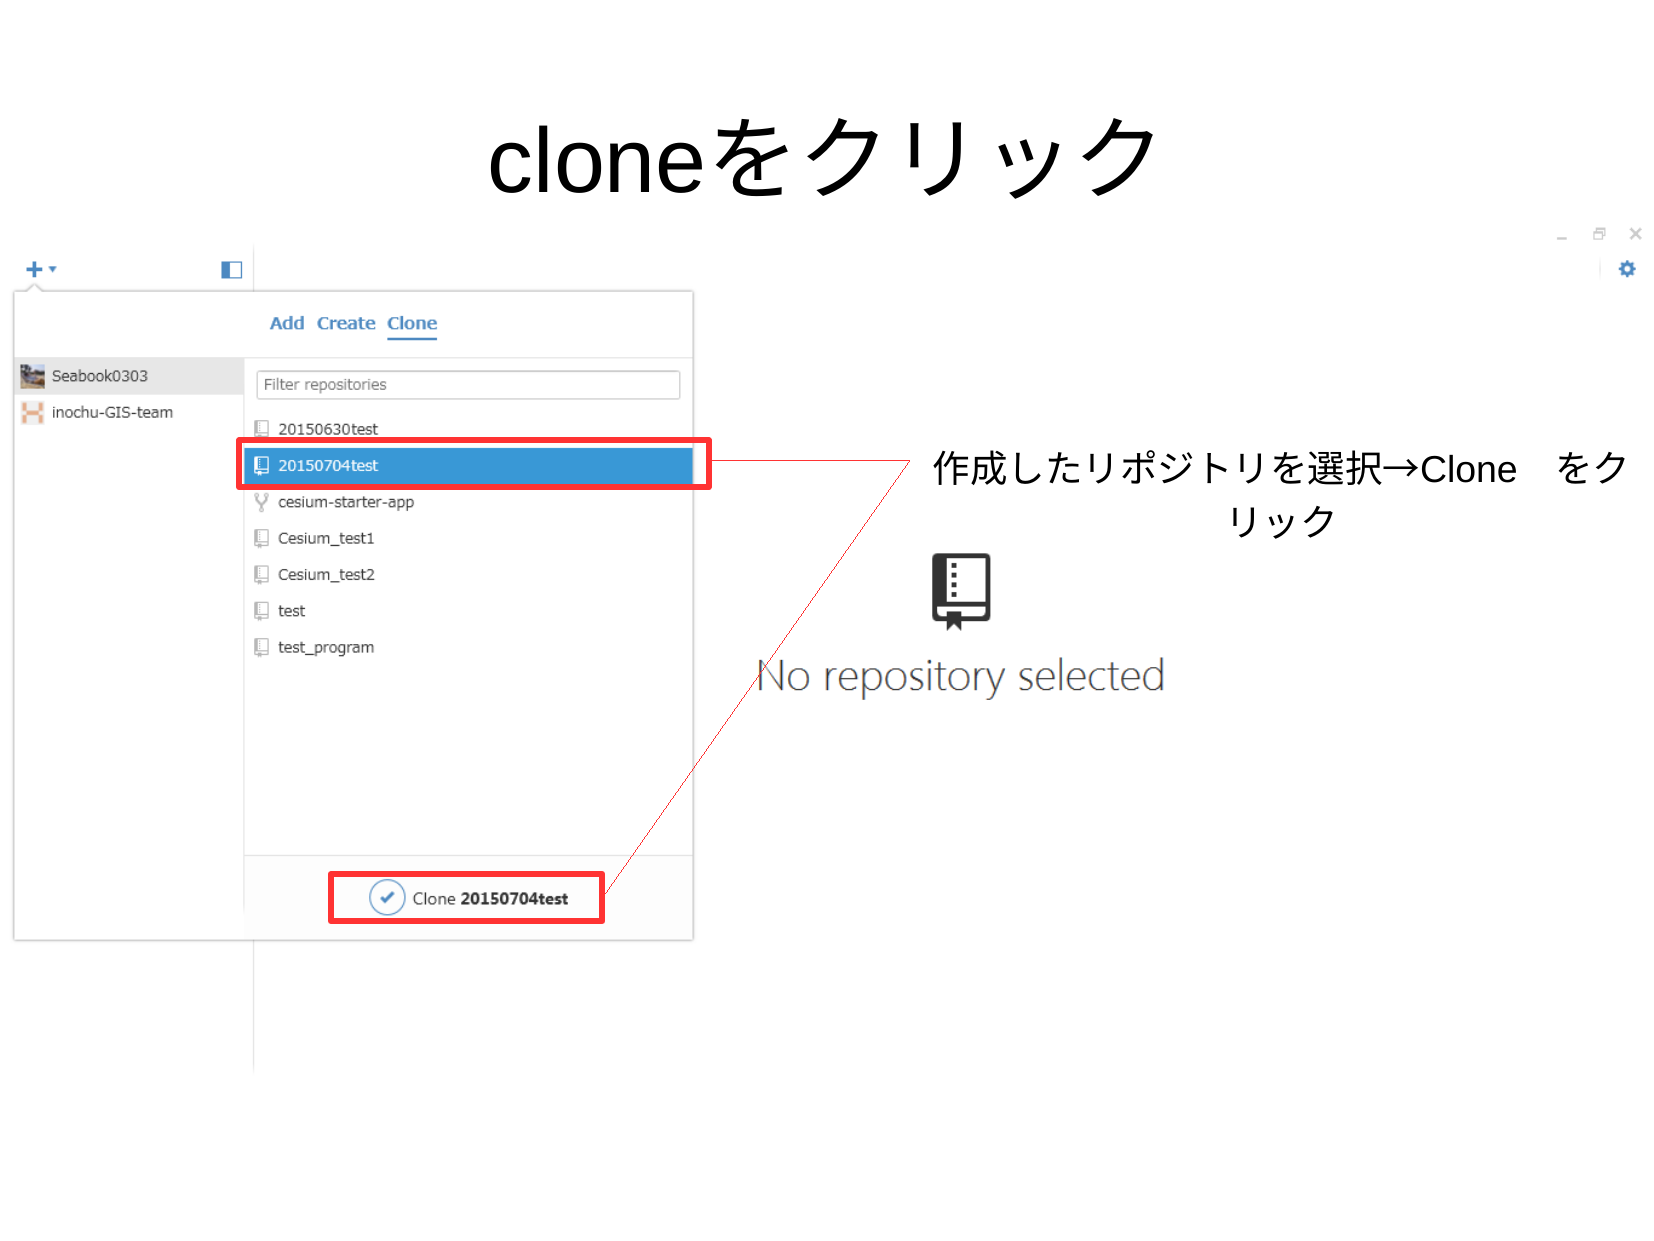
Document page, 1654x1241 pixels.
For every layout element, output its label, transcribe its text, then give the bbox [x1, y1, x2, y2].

text_box 作成したリポジトリを選択→Clone をクリック [909, 431, 1654, 489]
picture [242, 443, 706, 484]
title cloneをクリック [82, 49, 1571, 218]
picture [0, 218, 1654, 1087]
